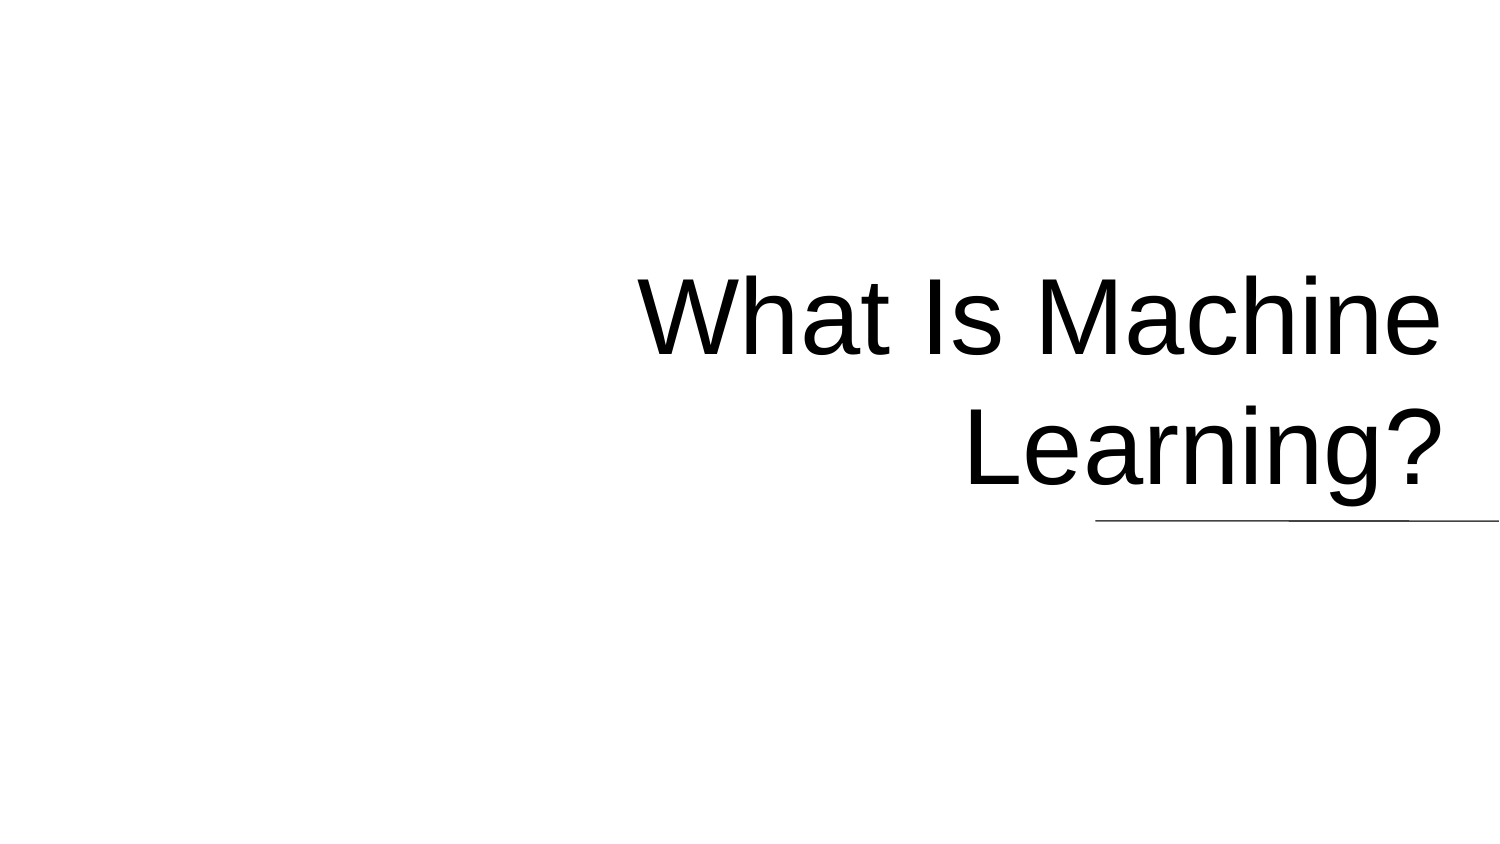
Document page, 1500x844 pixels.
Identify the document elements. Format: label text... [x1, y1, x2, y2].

title What Is Machine Learning? [329, 228, 1460, 521]
